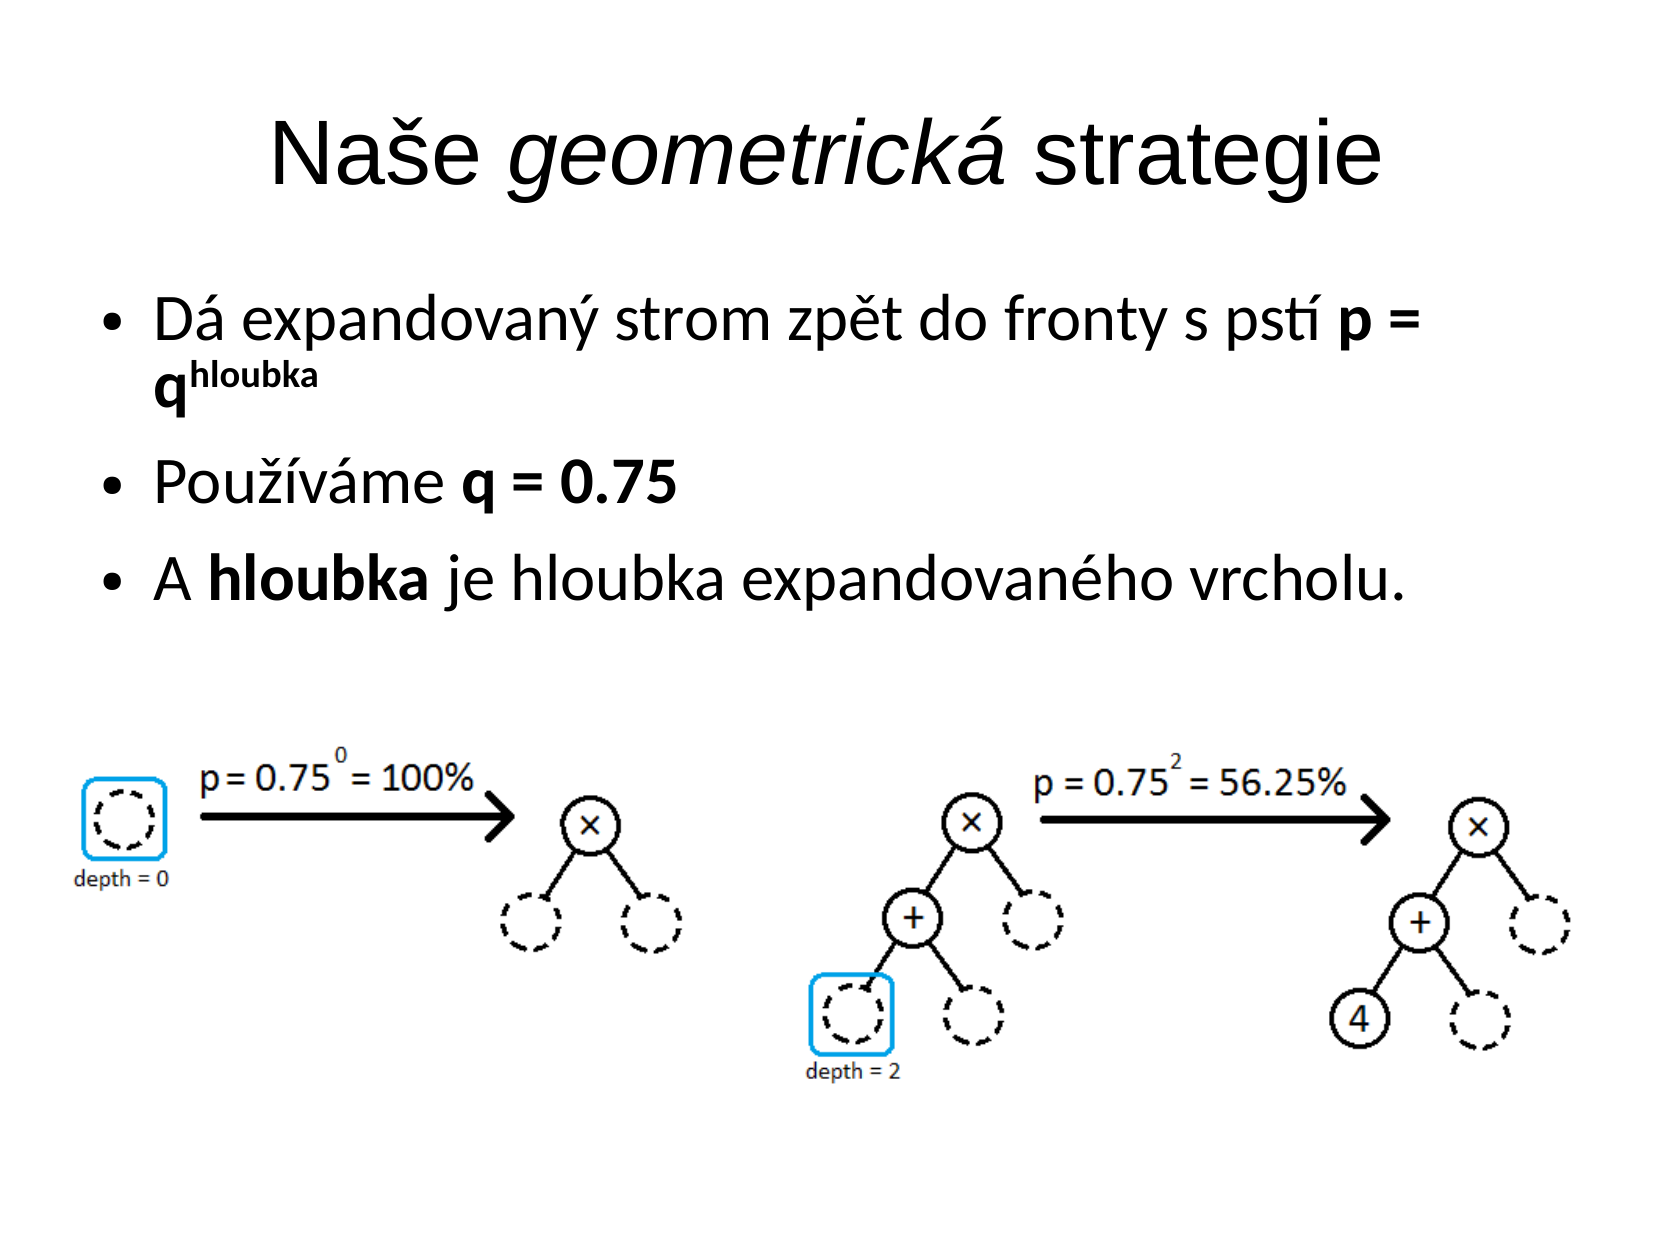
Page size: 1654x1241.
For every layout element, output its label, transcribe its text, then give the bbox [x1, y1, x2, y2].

picture [55, 719, 1583, 1104]
list Dá expandovaný strom zpět do fronty s pstí p = qhloubka Používáme q = 0.75 A hloubka je hloubka expandovaného vrcholu. [82, 290, 1538, 676]
title Naše geometrická strategie [82, 49, 1571, 257]
